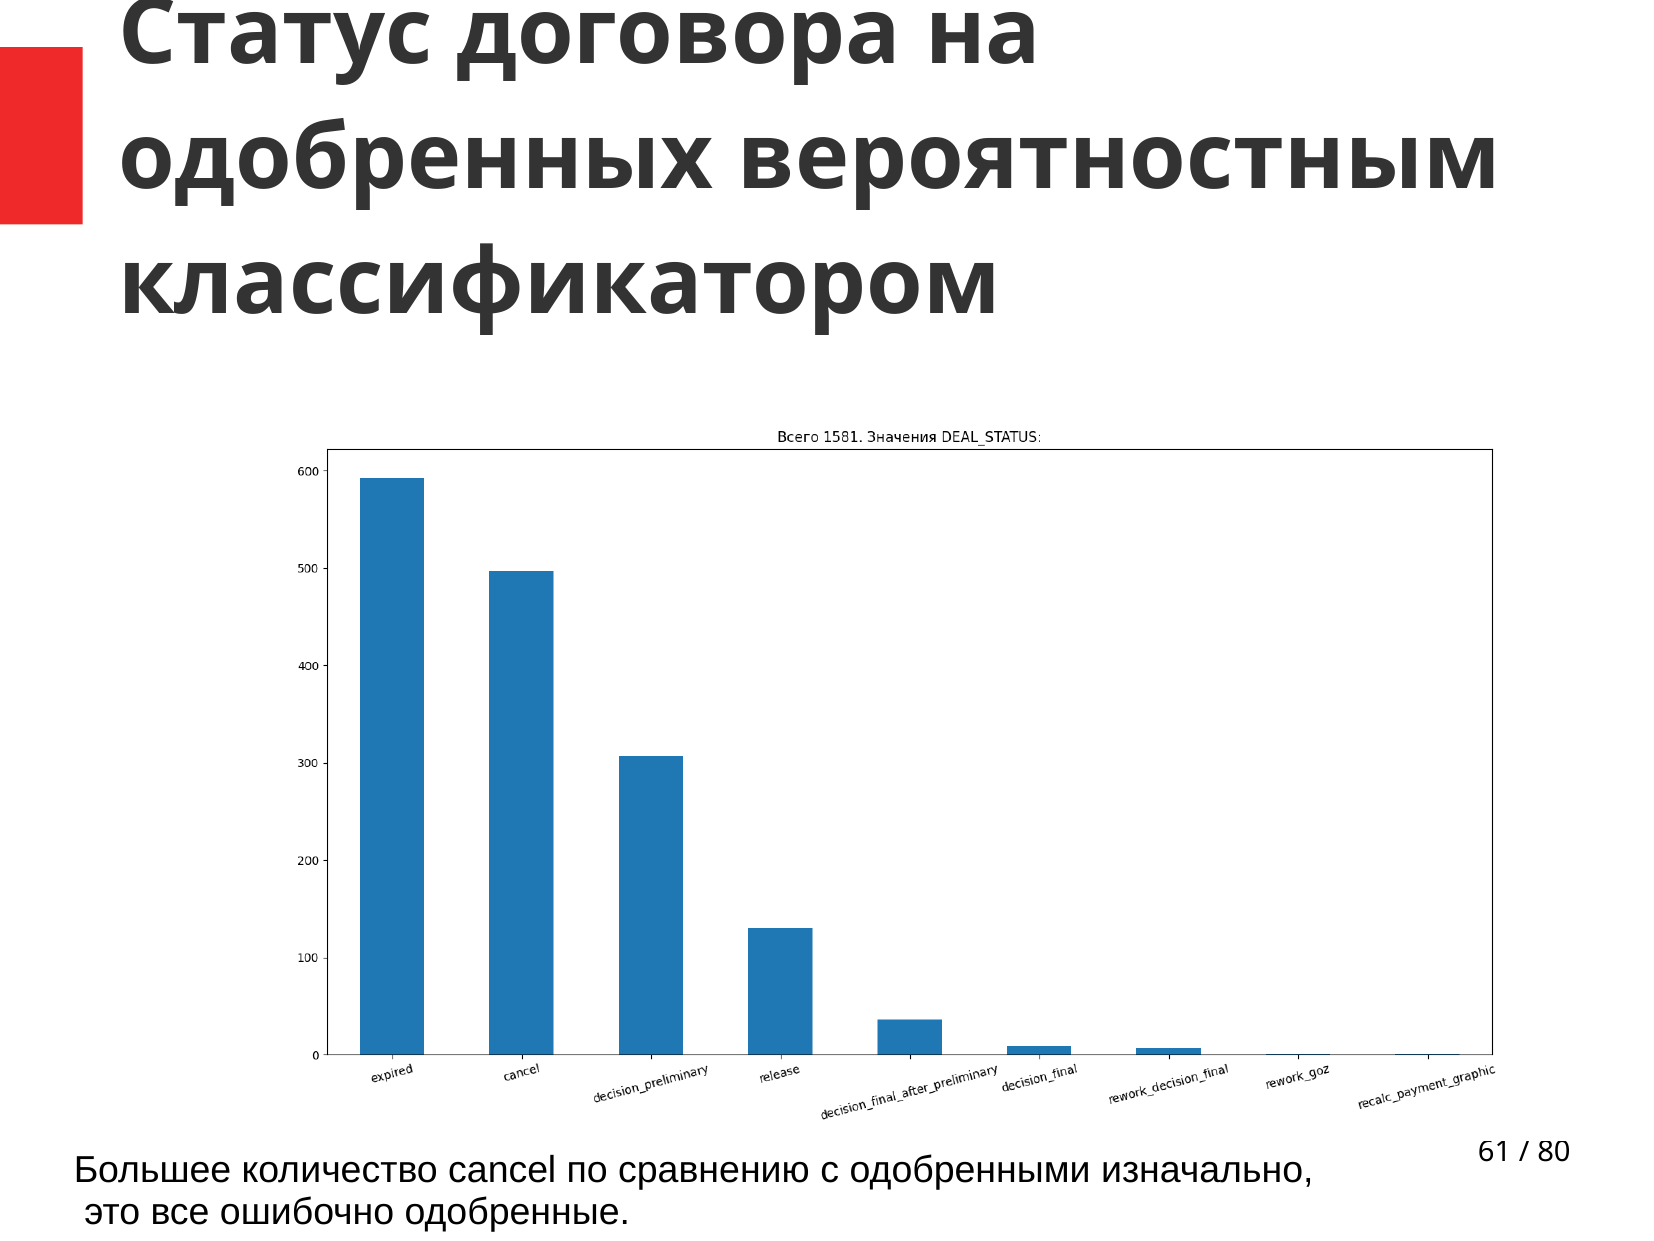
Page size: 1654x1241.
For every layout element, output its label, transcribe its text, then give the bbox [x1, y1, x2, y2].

title Статус договора на одобренных вероятностным классификатором [118, 0, 1571, 341]
picture [139, 354, 1642, 1141]
text_box Большее количество cancel по сравнению с одобренными изначально, это все ошибочно одобренные. [59, 1141, 1330, 1241]
